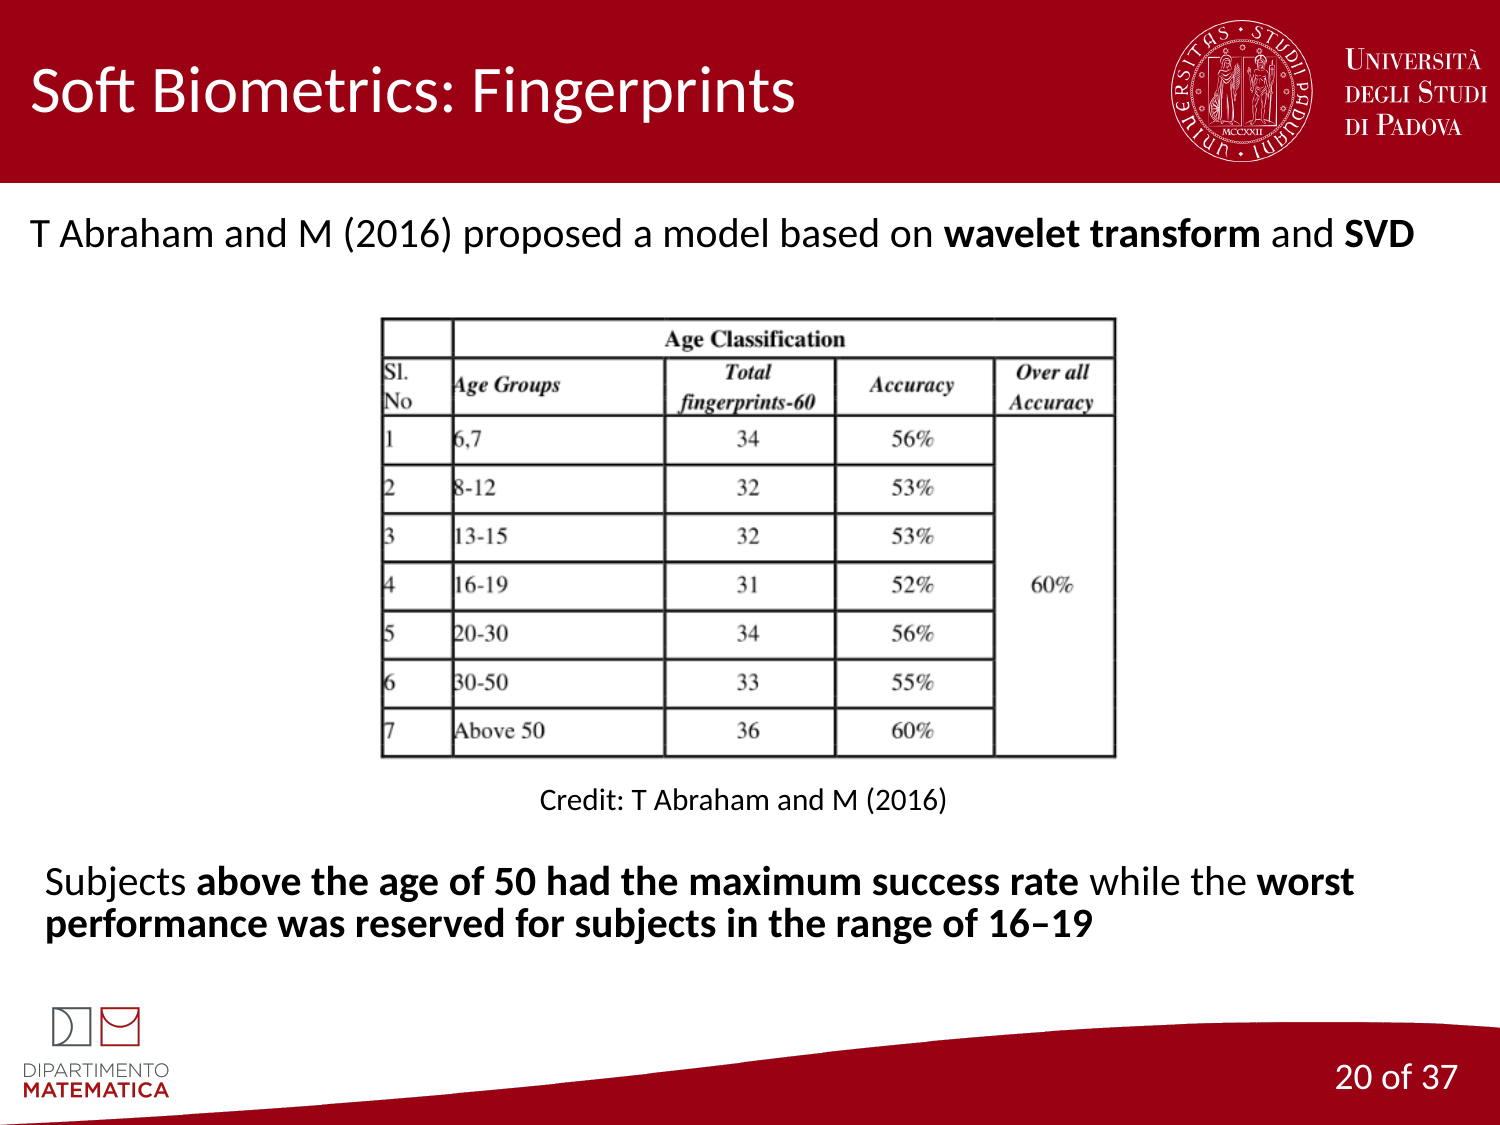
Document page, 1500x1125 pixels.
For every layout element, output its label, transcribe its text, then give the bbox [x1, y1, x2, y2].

text_box Subjects above the age of 50 had the maximum success rate while the worst performance was reserved for subjects in the range of 16–19 [30, 856, 1456, 996]
picture [360, 308, 1126, 781]
picture [1171, 20, 1487, 162]
text_box T Abraham and M (2016) proposed a model based on wavelet transform and SVD [15, 209, 1441, 350]
title Soft Biometrics: Fingerprints [0, 0, 1159, 183]
slide_number 20 of 37 [1136, 1044, 1474, 1104]
text_box Credit: T Abraham and M (2016) [525, 781, 1066, 879]
picture [0, 1007, 1500, 1125]
